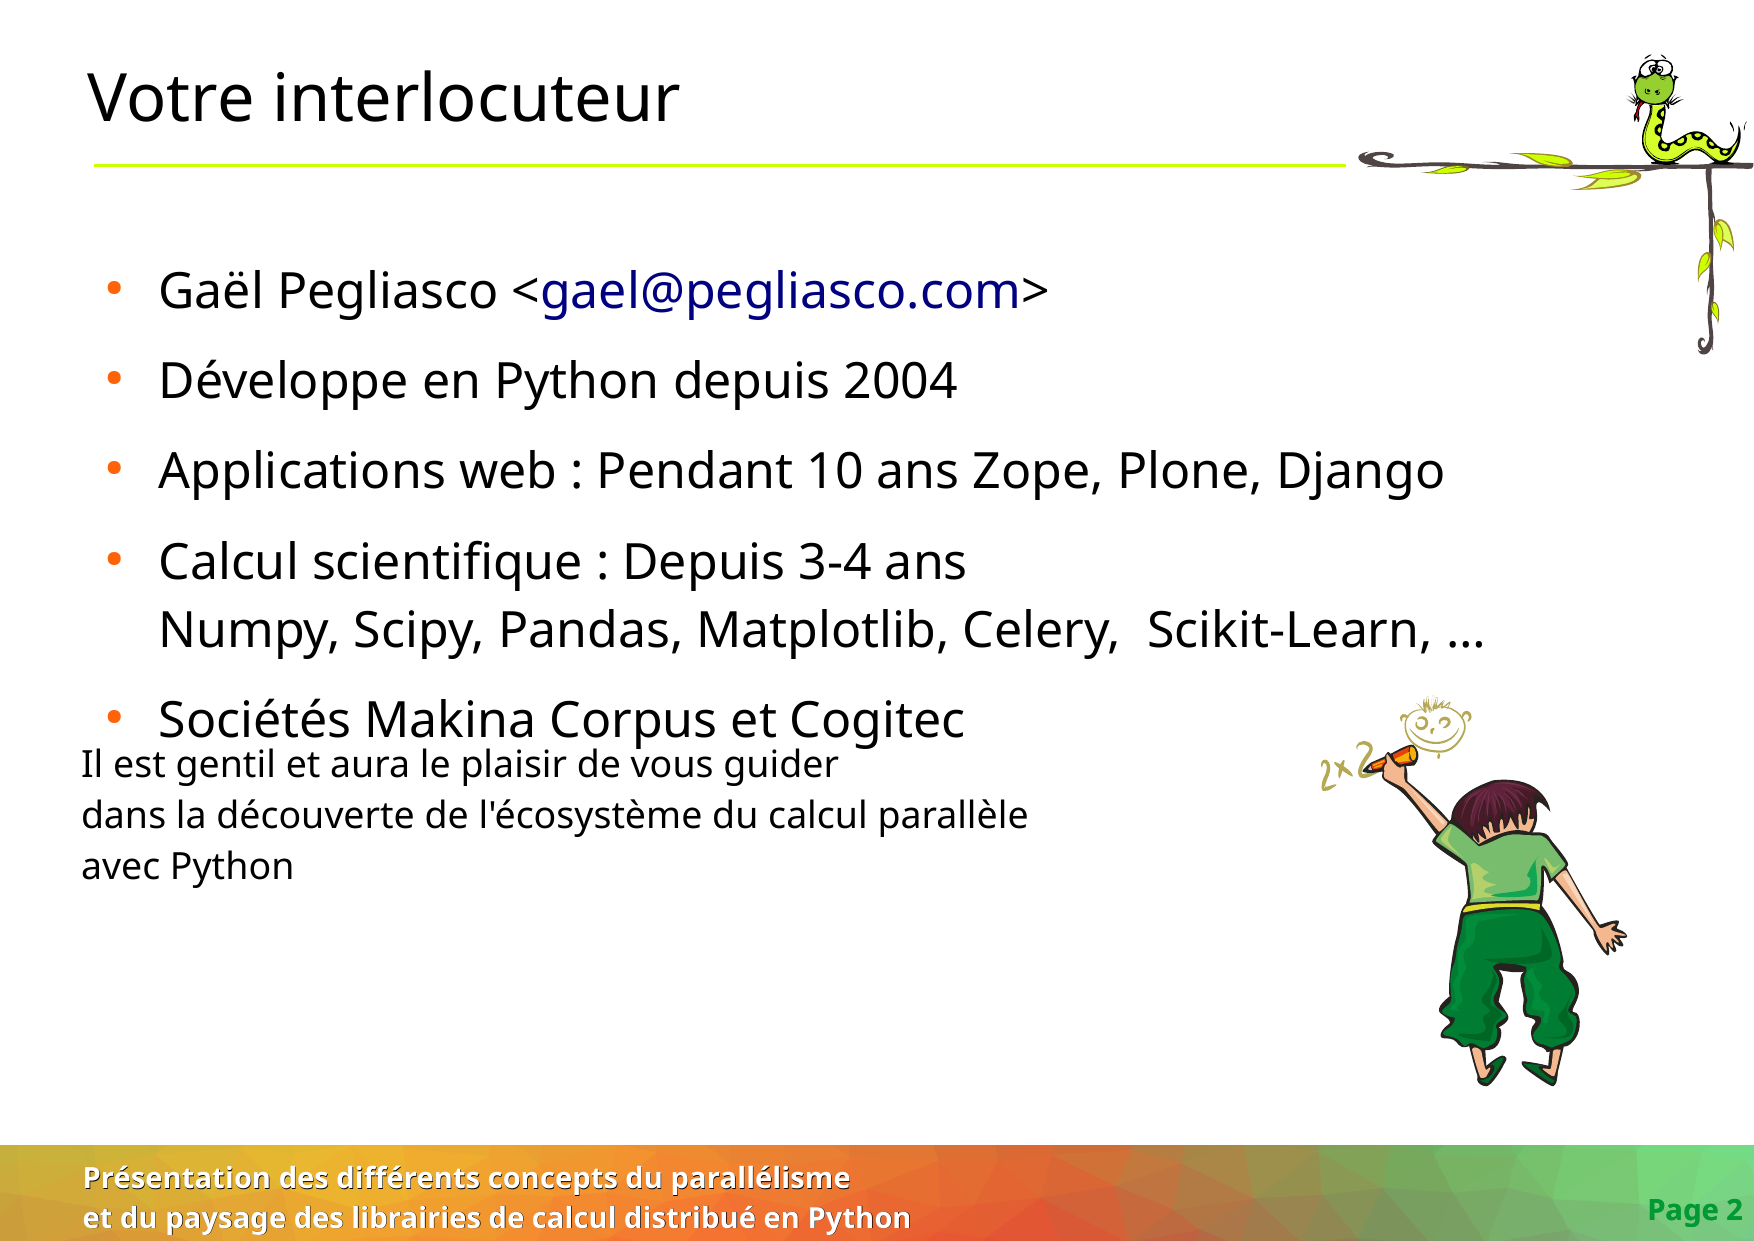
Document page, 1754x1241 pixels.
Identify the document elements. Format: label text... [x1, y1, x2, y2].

picture [0, 1145, 1754, 1241]
title Votre interlocuteur [87, 31, 1667, 160]
list Gaël Pegliasco <gael@pegliasco.com> Développe en Python depuis 2004 Applications web : Pendant 10 ans Zope, Plone, Django Calcul scientifique : Depuis 3-4 ans Numpy, Scipy, Pandas, Matplotlib, Celery, Scikit-Learn, … Sociétés Makina Corpus et Cogitec [87, 254, 1667, 975]
picture [1311, 659, 1636, 1119]
text_box Il est gentil et aura le plaisir de vous guider dans la découverte de l'écosystème du calcul parallèle avec Python [66, 723, 1228, 913]
